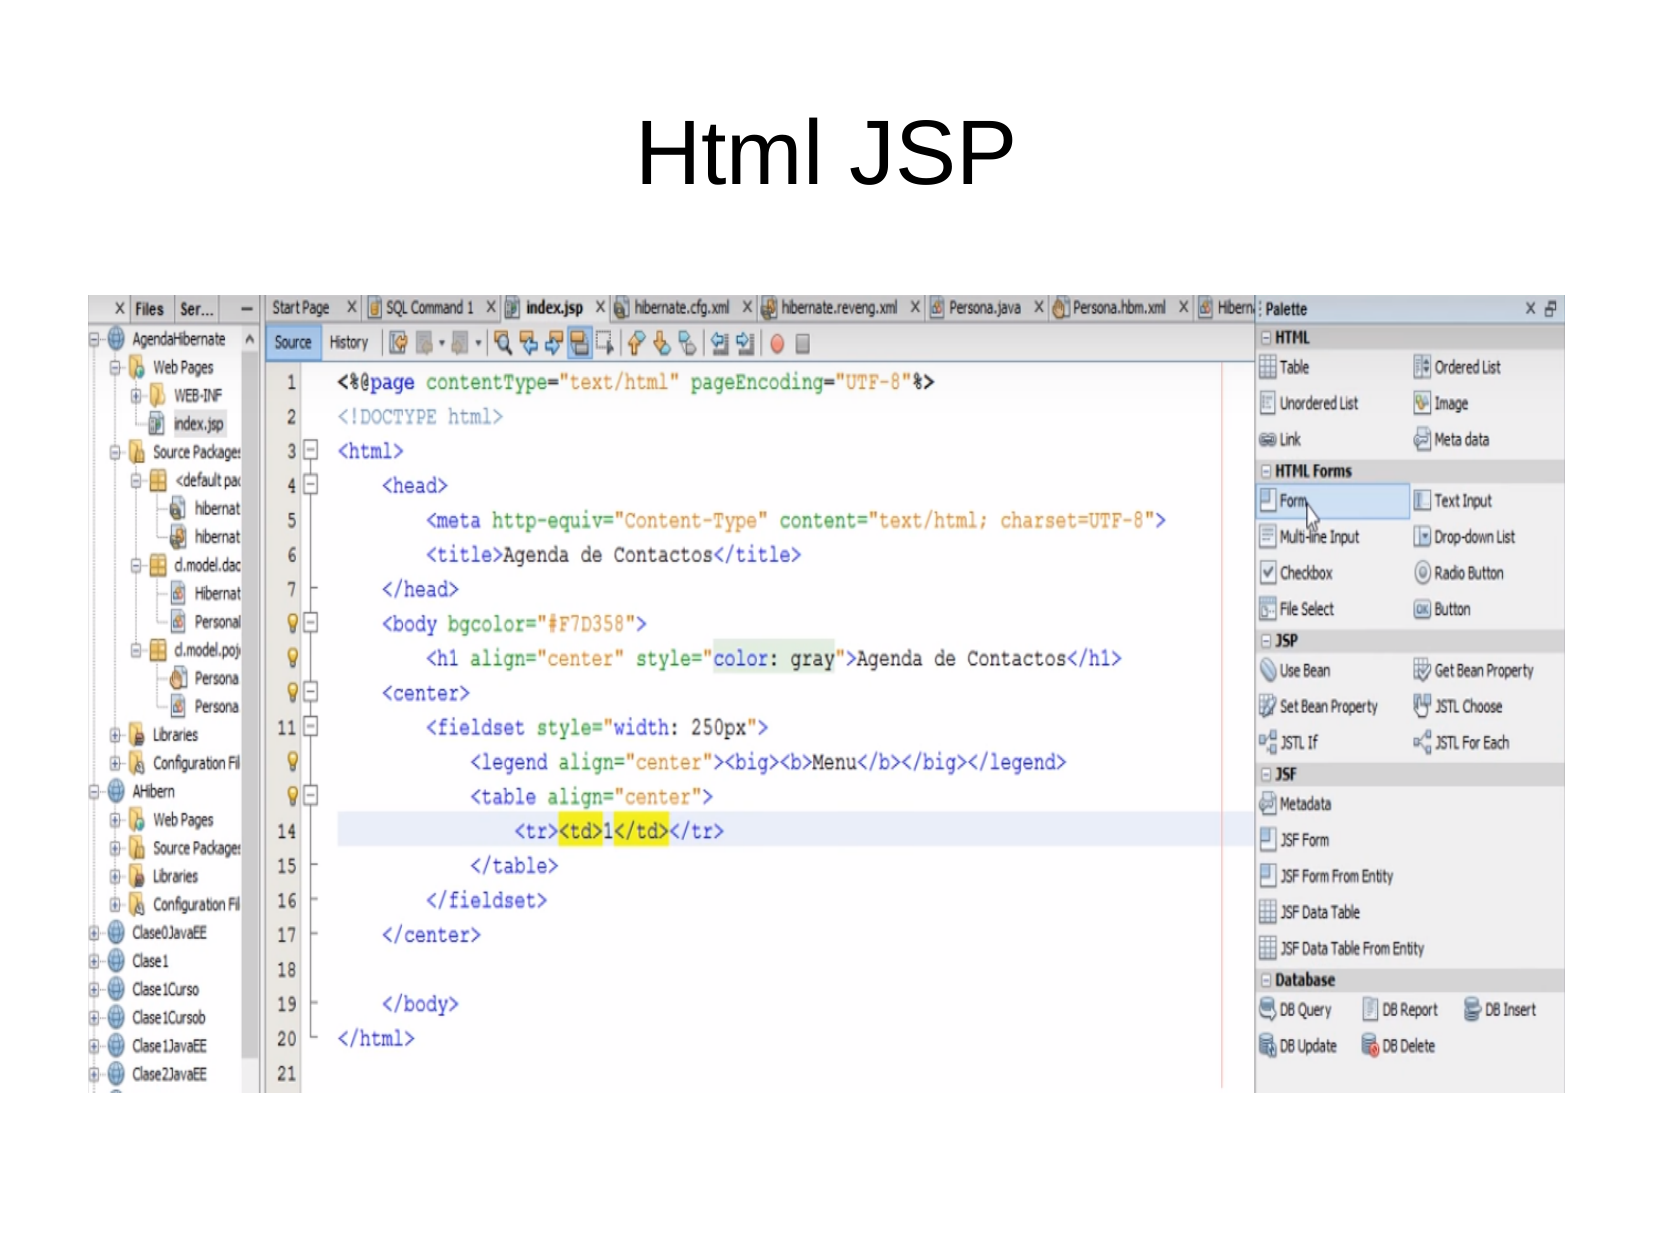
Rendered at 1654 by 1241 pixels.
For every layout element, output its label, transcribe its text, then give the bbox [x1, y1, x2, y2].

title Html JSP [82, 49, 1571, 257]
picture [88, 295, 1565, 1093]
